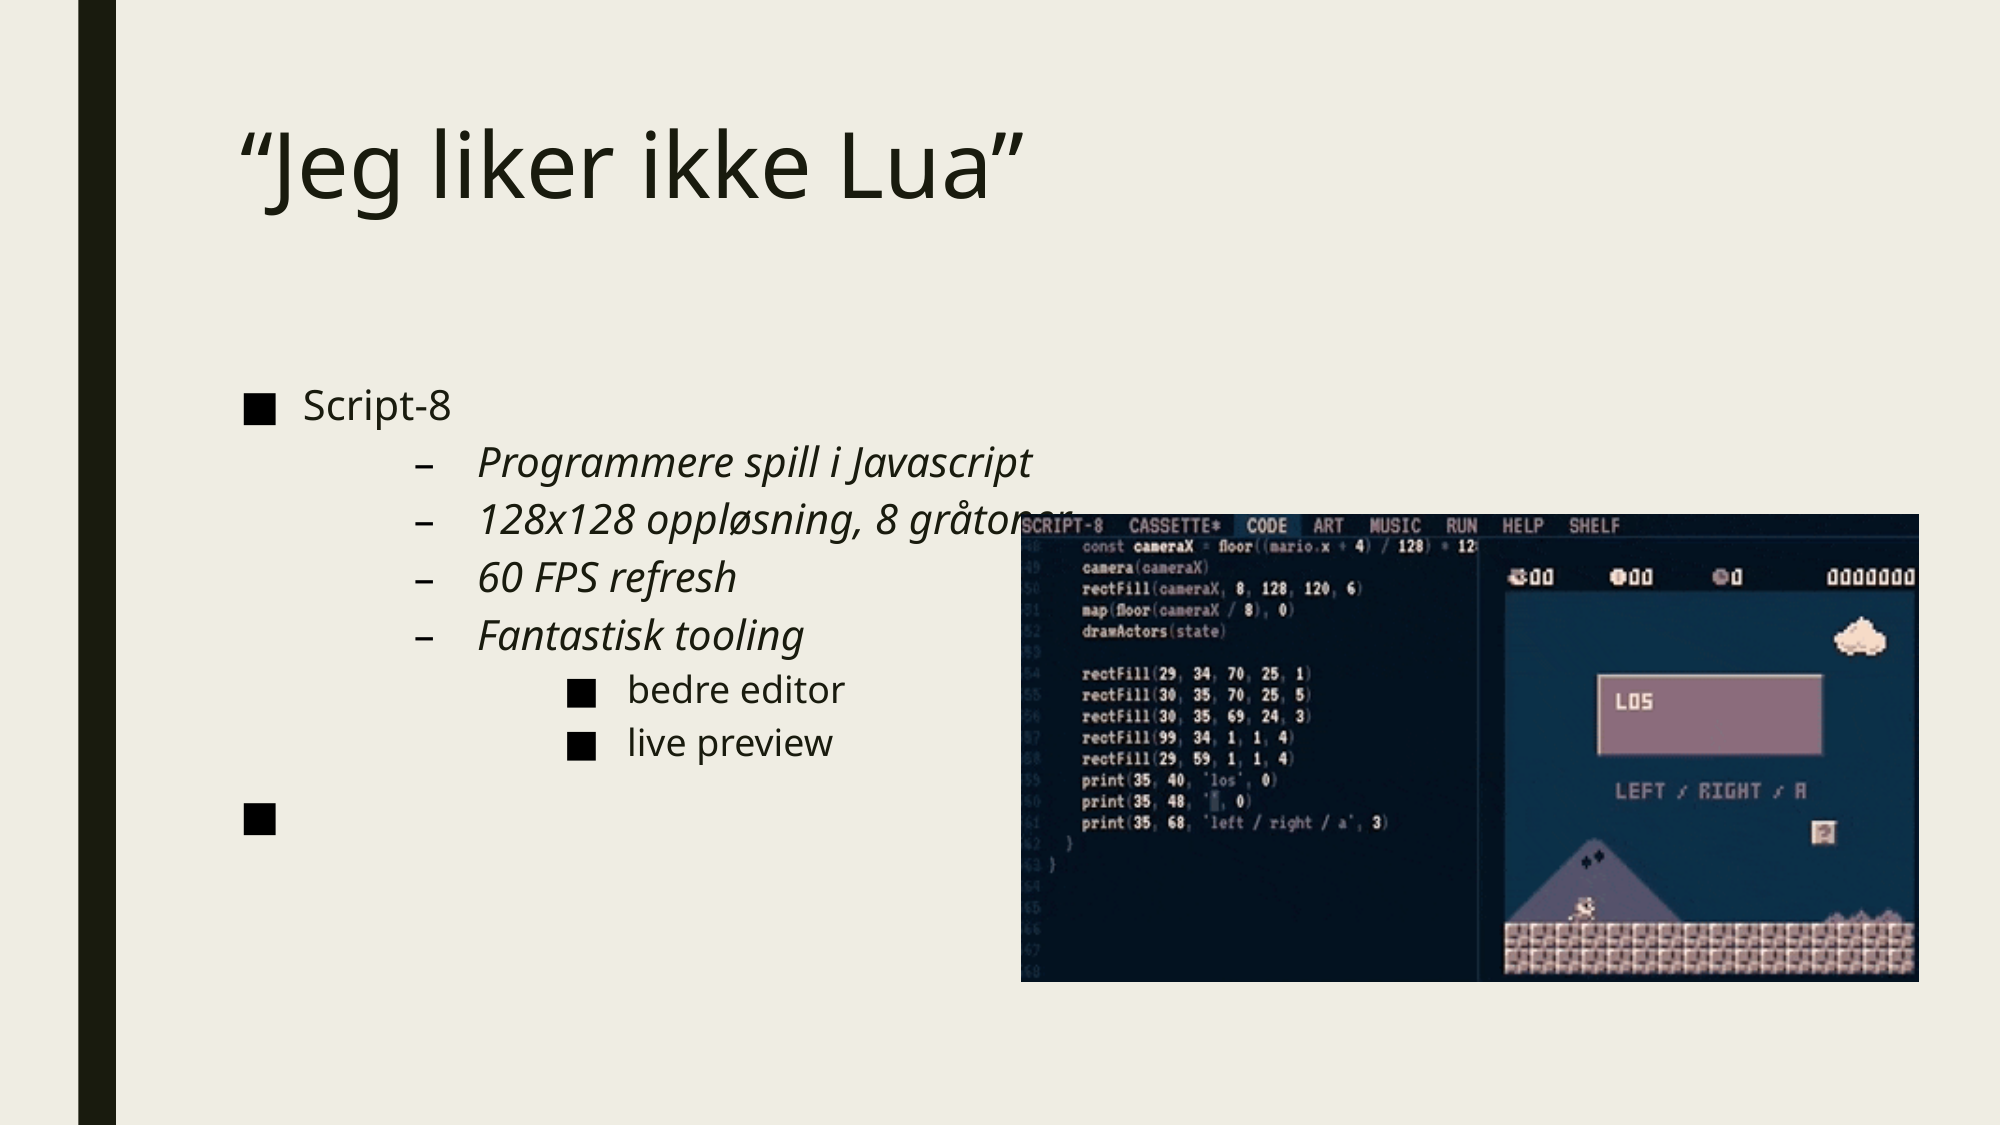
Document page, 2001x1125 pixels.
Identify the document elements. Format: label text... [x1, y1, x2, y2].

title “Jeg liker ikke Lua” [225, 112, 1801, 357]
picture [1021, 514, 1919, 982]
list Script-8 Programmere spill i Javascript 128x128 oppløsning, 8 gråtoner 60 FPS refresh Fantastisk tooling bedre editor live preview [225, 375, 1801, 963]
